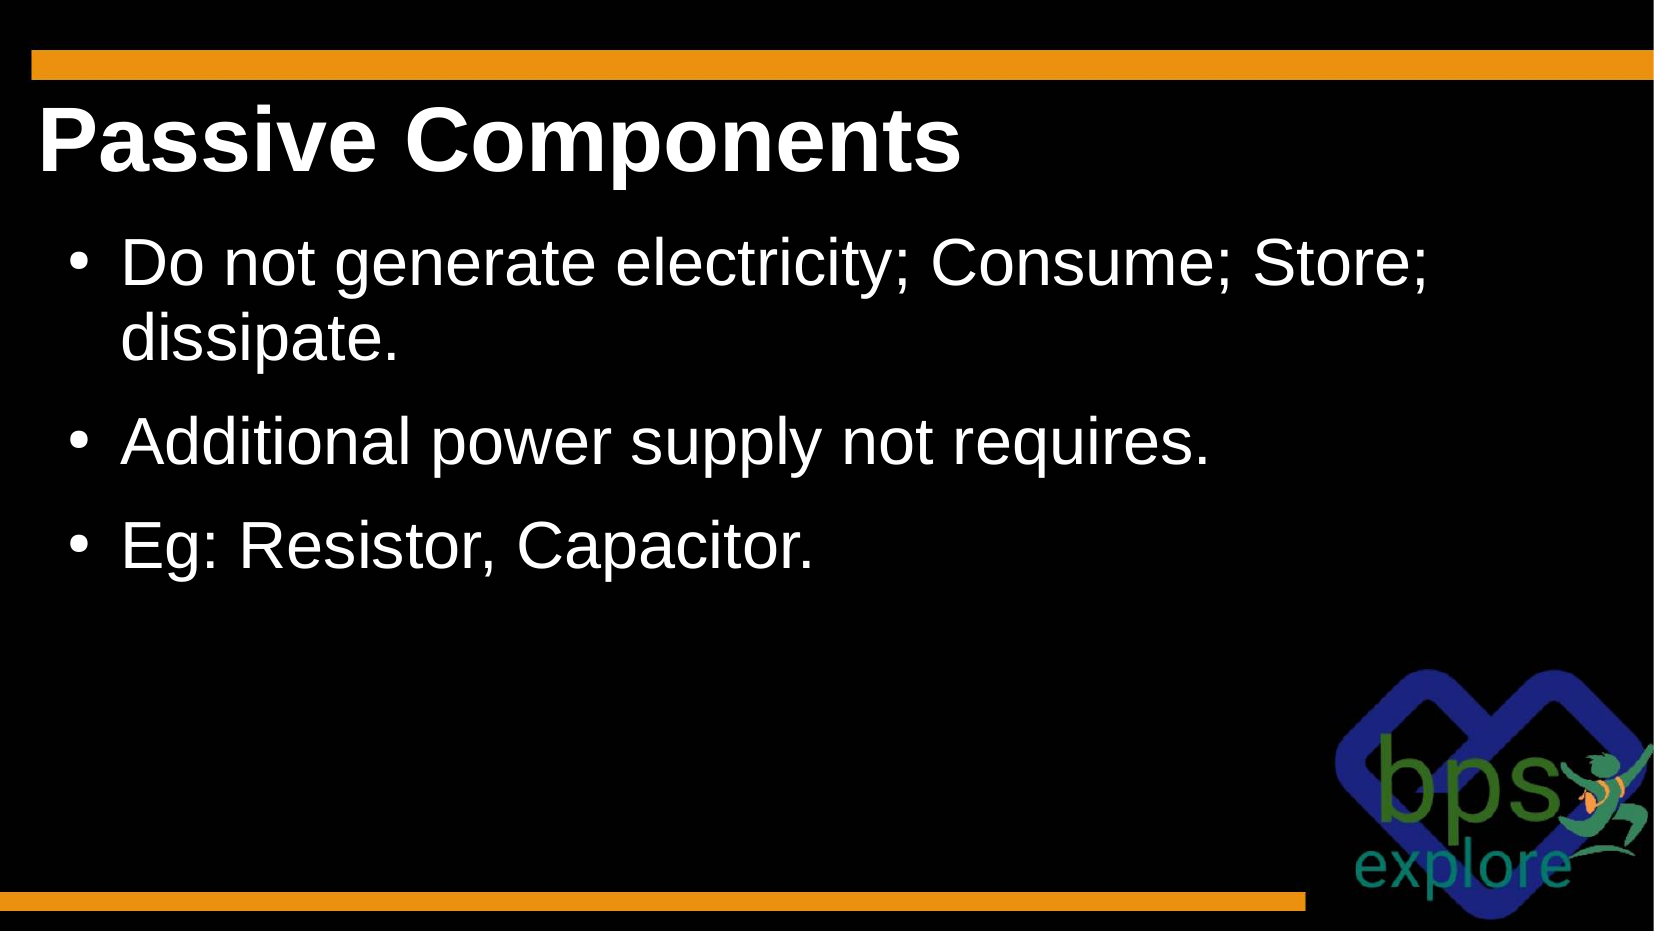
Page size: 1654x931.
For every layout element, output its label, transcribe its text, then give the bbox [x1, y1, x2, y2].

picture [0, 0, 1654, 931]
title Passive Components [37, 62, 1526, 218]
list Do not generate electricity; Consume; Store; dissipate. Additional power supply not requires. Eg: Resistor, Capacitor. [49, 225, 1538, 765]
